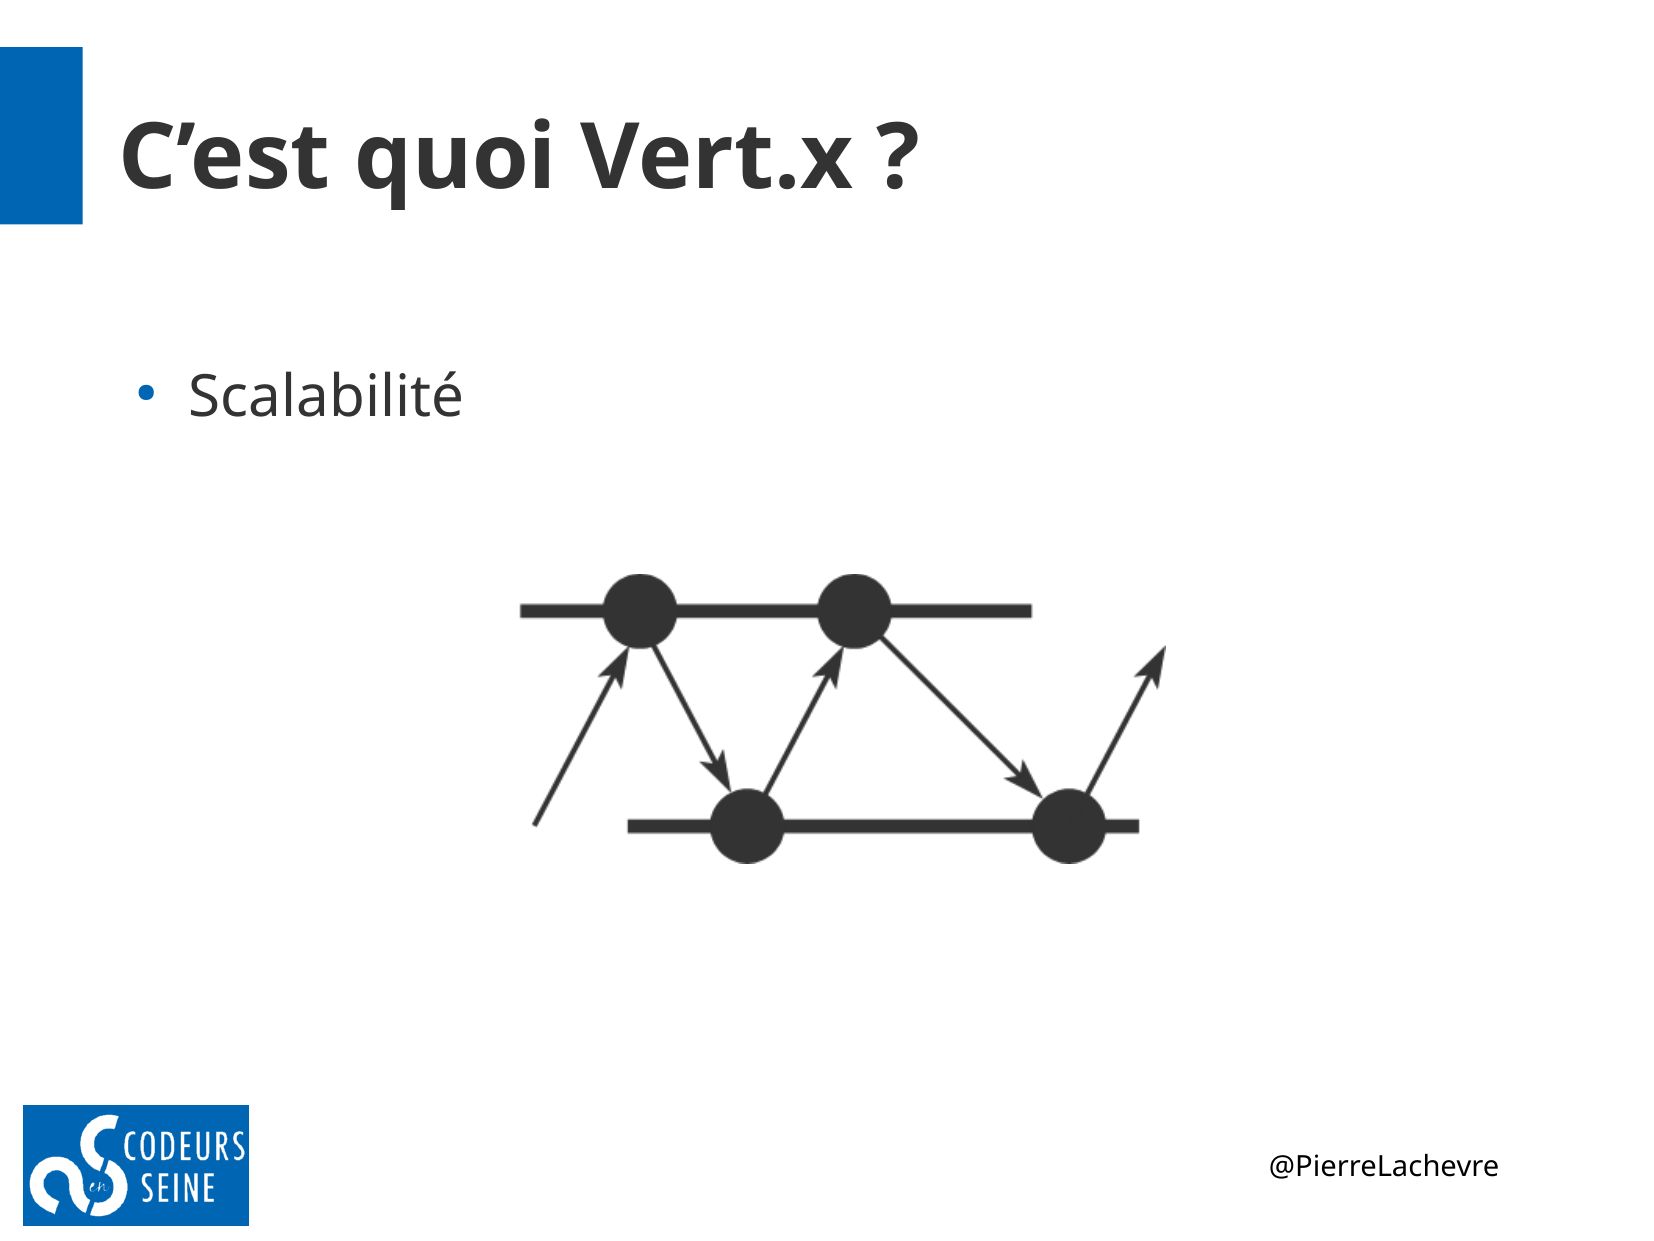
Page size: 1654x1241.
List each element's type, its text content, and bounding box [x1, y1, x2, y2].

title C’est quoi Vert.x ? [118, 49, 1571, 257]
picture [23, 1105, 249, 1226]
picture [514, 574, 1166, 864]
list Scalabilité [118, 354, 1536, 1074]
